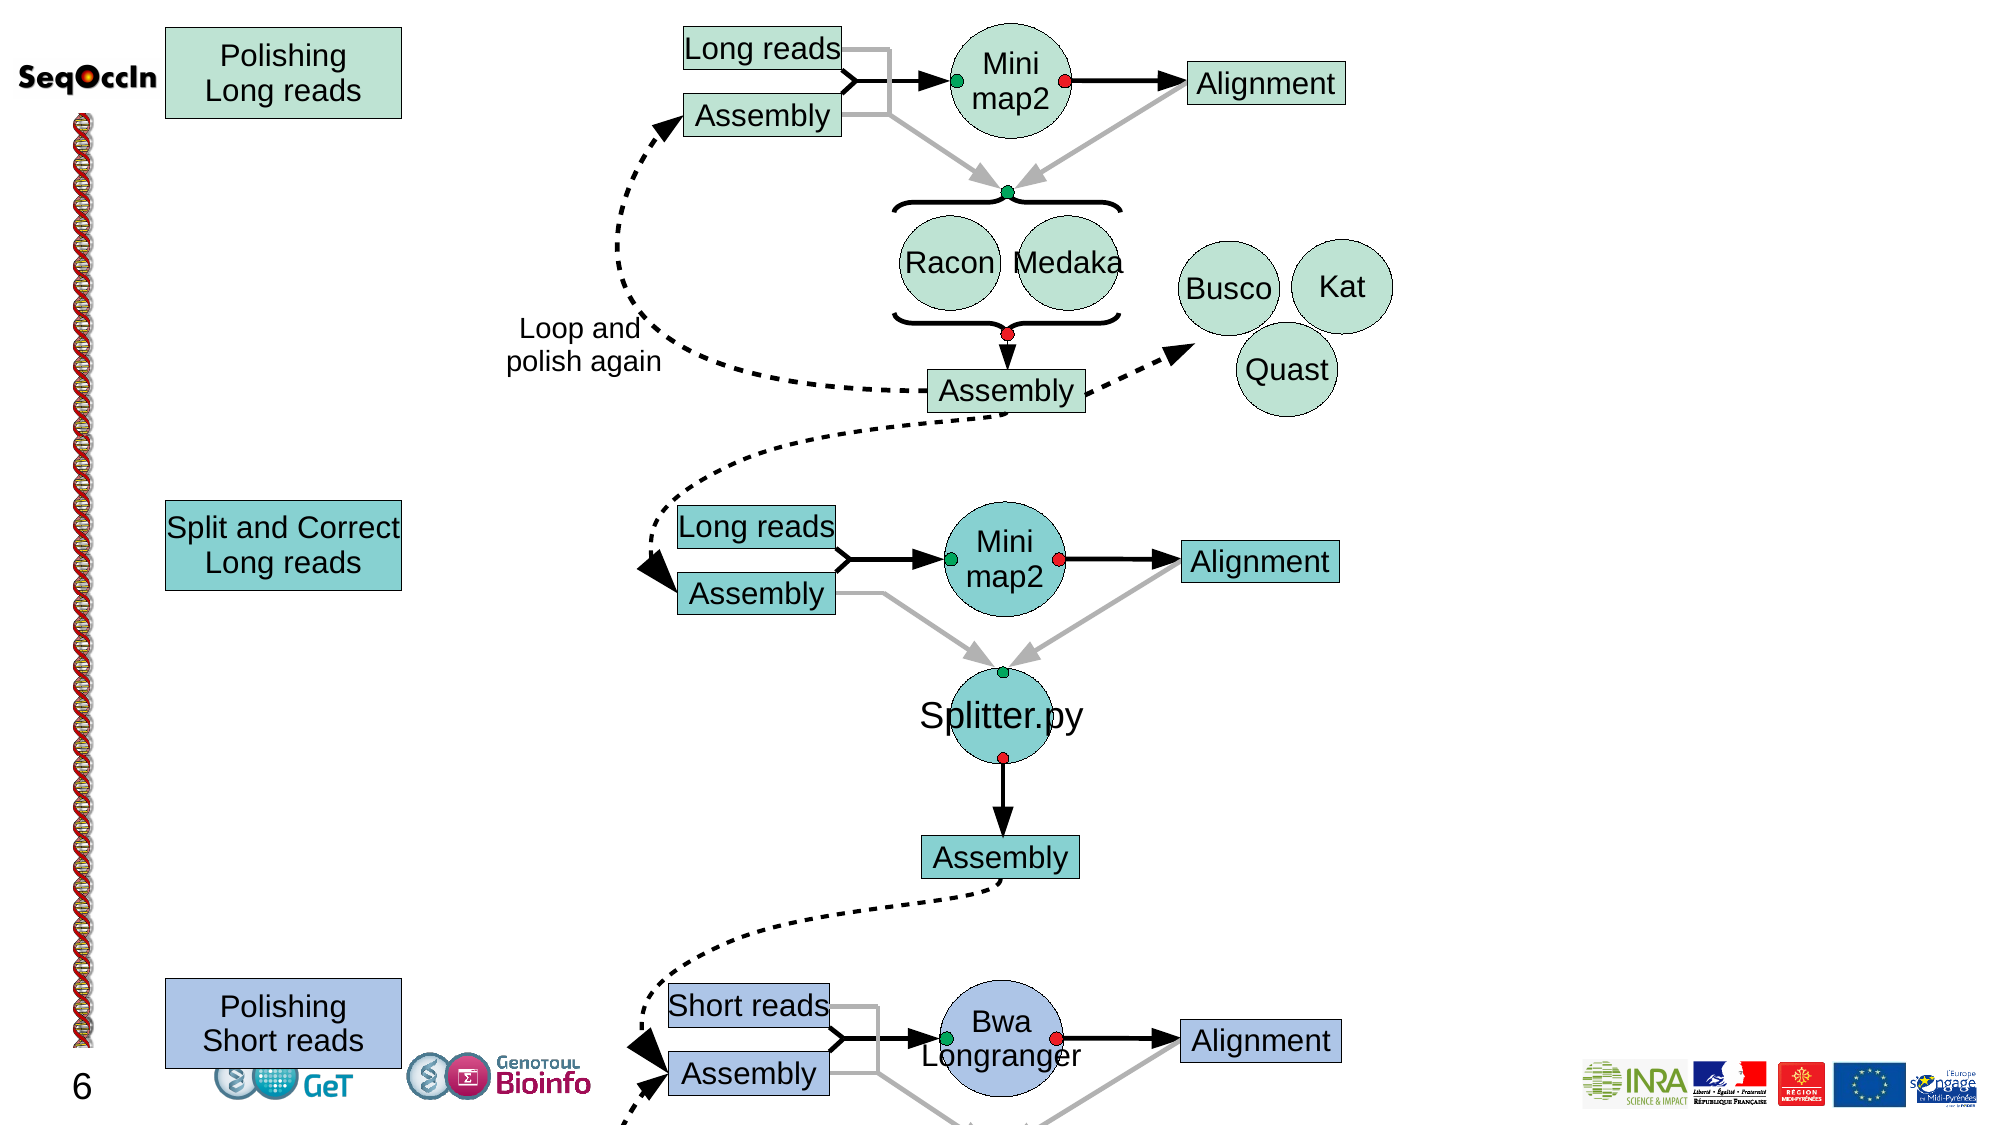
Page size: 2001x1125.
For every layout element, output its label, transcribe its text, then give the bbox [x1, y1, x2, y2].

text_box Split and Correct Long reads [165, 500, 402, 591]
text_box Alignment [1180, 1019, 1342, 1063]
text_box Medaka [1017, 215, 1119, 311]
text_box [950, 74, 964, 88]
text_box [1049, 1031, 1063, 1046]
text_box Long reads [683, 26, 842, 70]
text_box Assembly [927, 369, 1086, 413]
text_box Alignment [1181, 540, 1340, 583]
text_box Bwa Longranger [939, 980, 1064, 1097]
picture [1581, 1059, 1689, 1109]
text_box [997, 752, 1009, 764]
text_box Polishing Short reads [165, 978, 402, 1069]
text_box [997, 666, 1009, 678]
text_box Polishing Long reads [165, 27, 402, 119]
text_box Mini map2 [944, 501, 1066, 617]
text_box [1052, 552, 1066, 567]
picture [13, 58, 162, 99]
text_box Loop and polish again [491, 304, 679, 386]
text_box Quast [1236, 322, 1338, 417]
text_box Splitter.py [950, 667, 1053, 764]
text_box Assembly [683, 93, 842, 137]
text_box [944, 552, 958, 566]
picture [1778, 1062, 1825, 1106]
text_box Assembly [668, 1051, 830, 1096]
picture [73, 113, 91, 1048]
picture [1832, 1061, 1983, 1111]
text_box [1000, 185, 1015, 199]
text_box Assembly [921, 835, 1080, 879]
text_box [1000, 327, 1015, 341]
text_box Assembly [677, 572, 836, 615]
picture [400, 1046, 597, 1106]
text_box Kat [1291, 239, 1393, 335]
text_box Racon [899, 215, 1001, 311]
text_box Long reads [677, 505, 836, 549]
text_box Busco [1178, 241, 1280, 336]
text_box [1058, 74, 1072, 88]
text_box Mini map2 [950, 23, 1072, 139]
text_box Short reads [668, 983, 830, 1028]
text_box [939, 1031, 954, 1046]
text_box Alignment [1187, 61, 1346, 105]
picture [208, 1069, 392, 1106]
